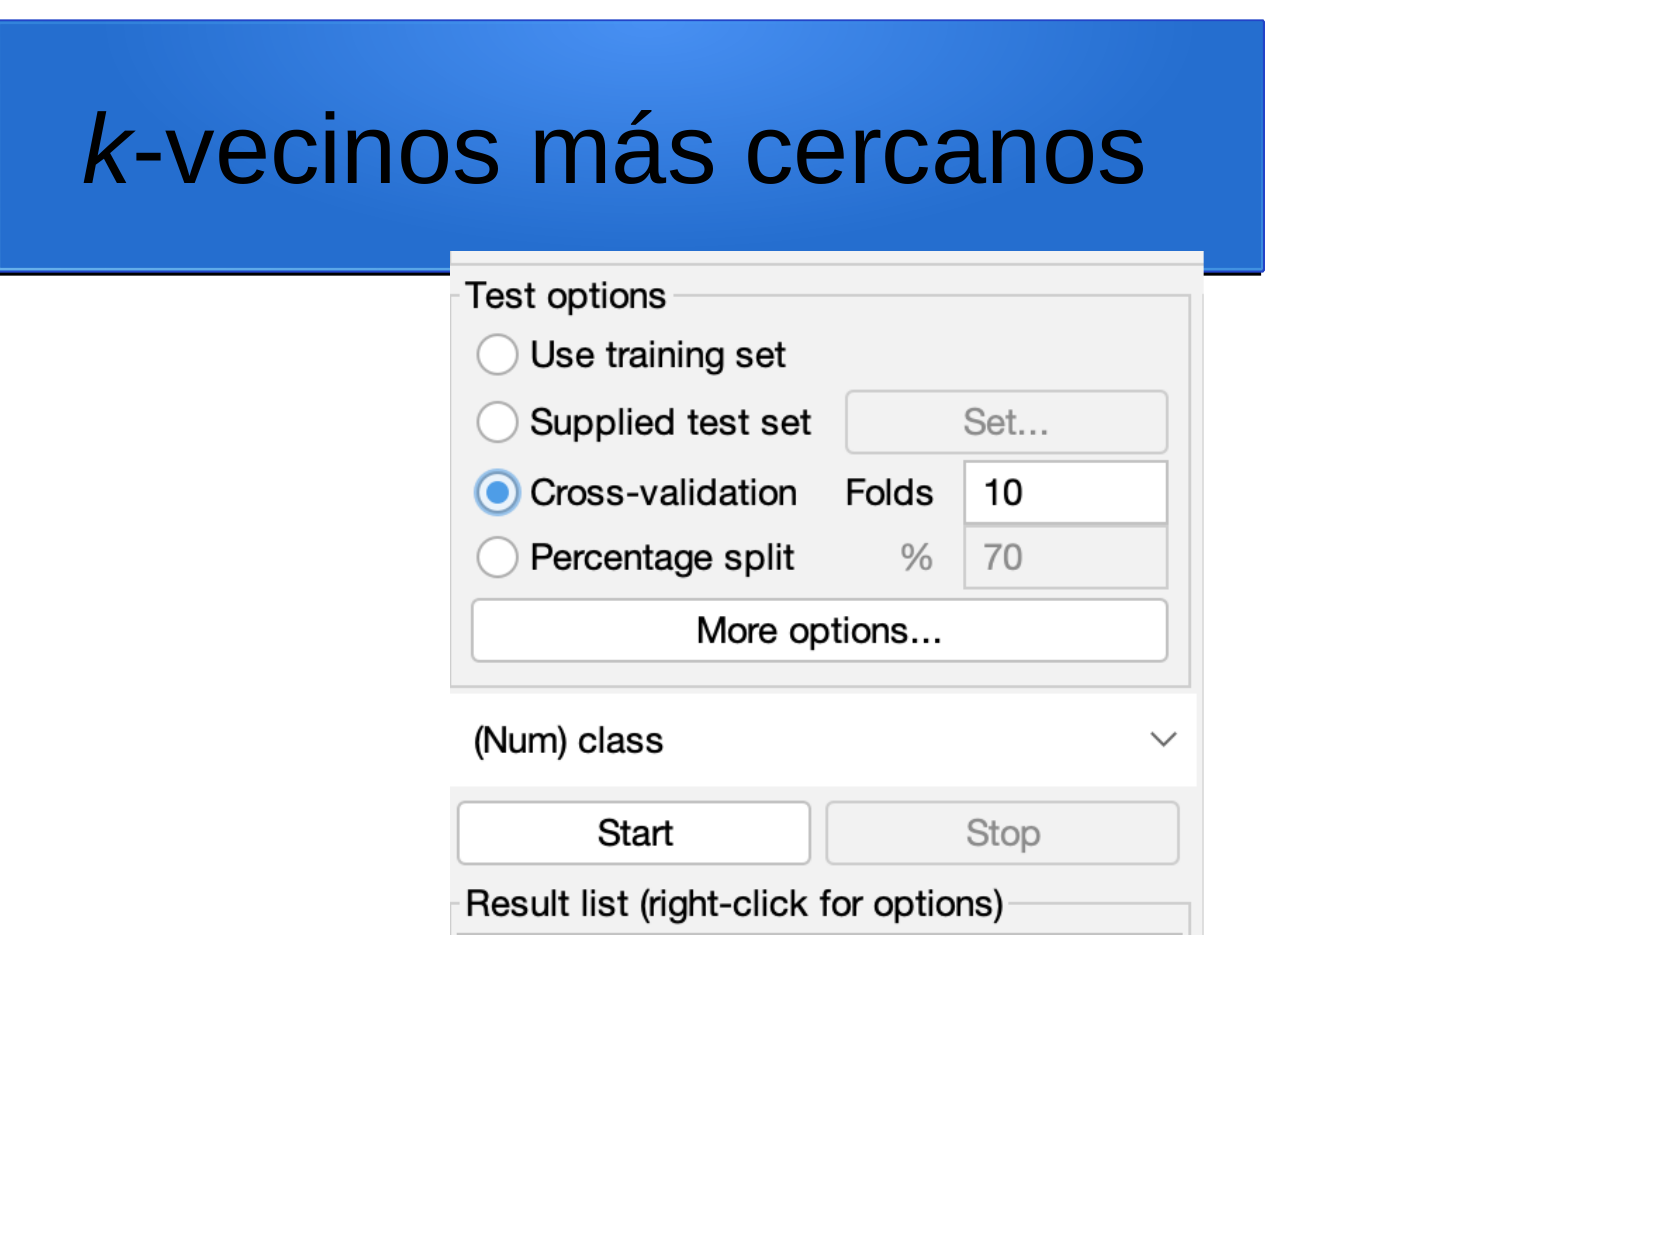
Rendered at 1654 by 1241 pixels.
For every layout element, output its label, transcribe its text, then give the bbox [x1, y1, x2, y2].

title k-vecinos más cercanos [82, 47, 1235, 252]
picture [450, 251, 1204, 935]
